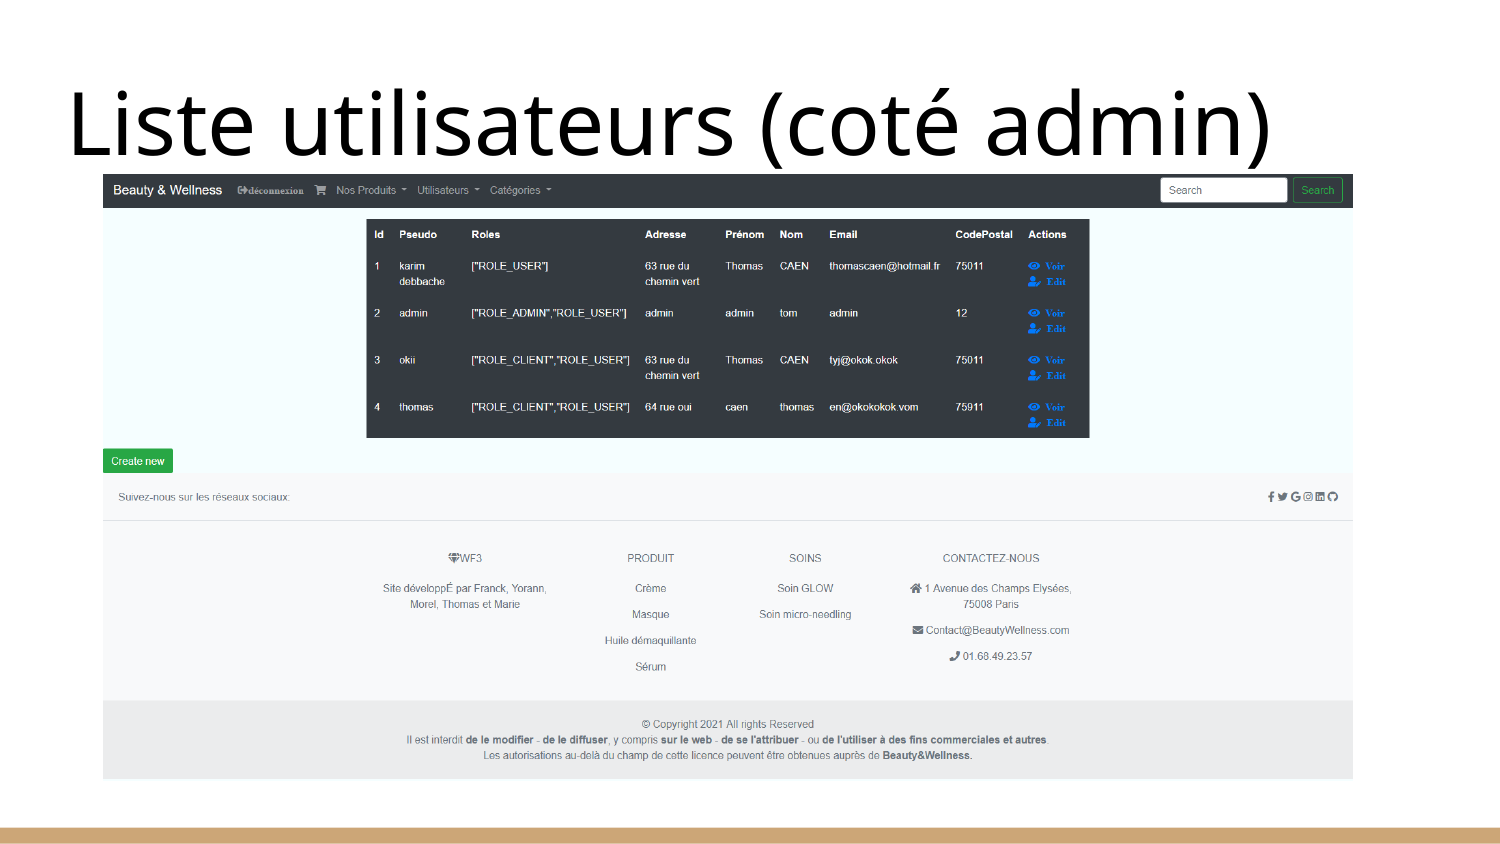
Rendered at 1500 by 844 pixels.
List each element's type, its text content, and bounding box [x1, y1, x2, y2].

title Liste utilisateurs (coté admin) [51, 51, 1449, 189]
picture [103, 174, 1353, 781]
